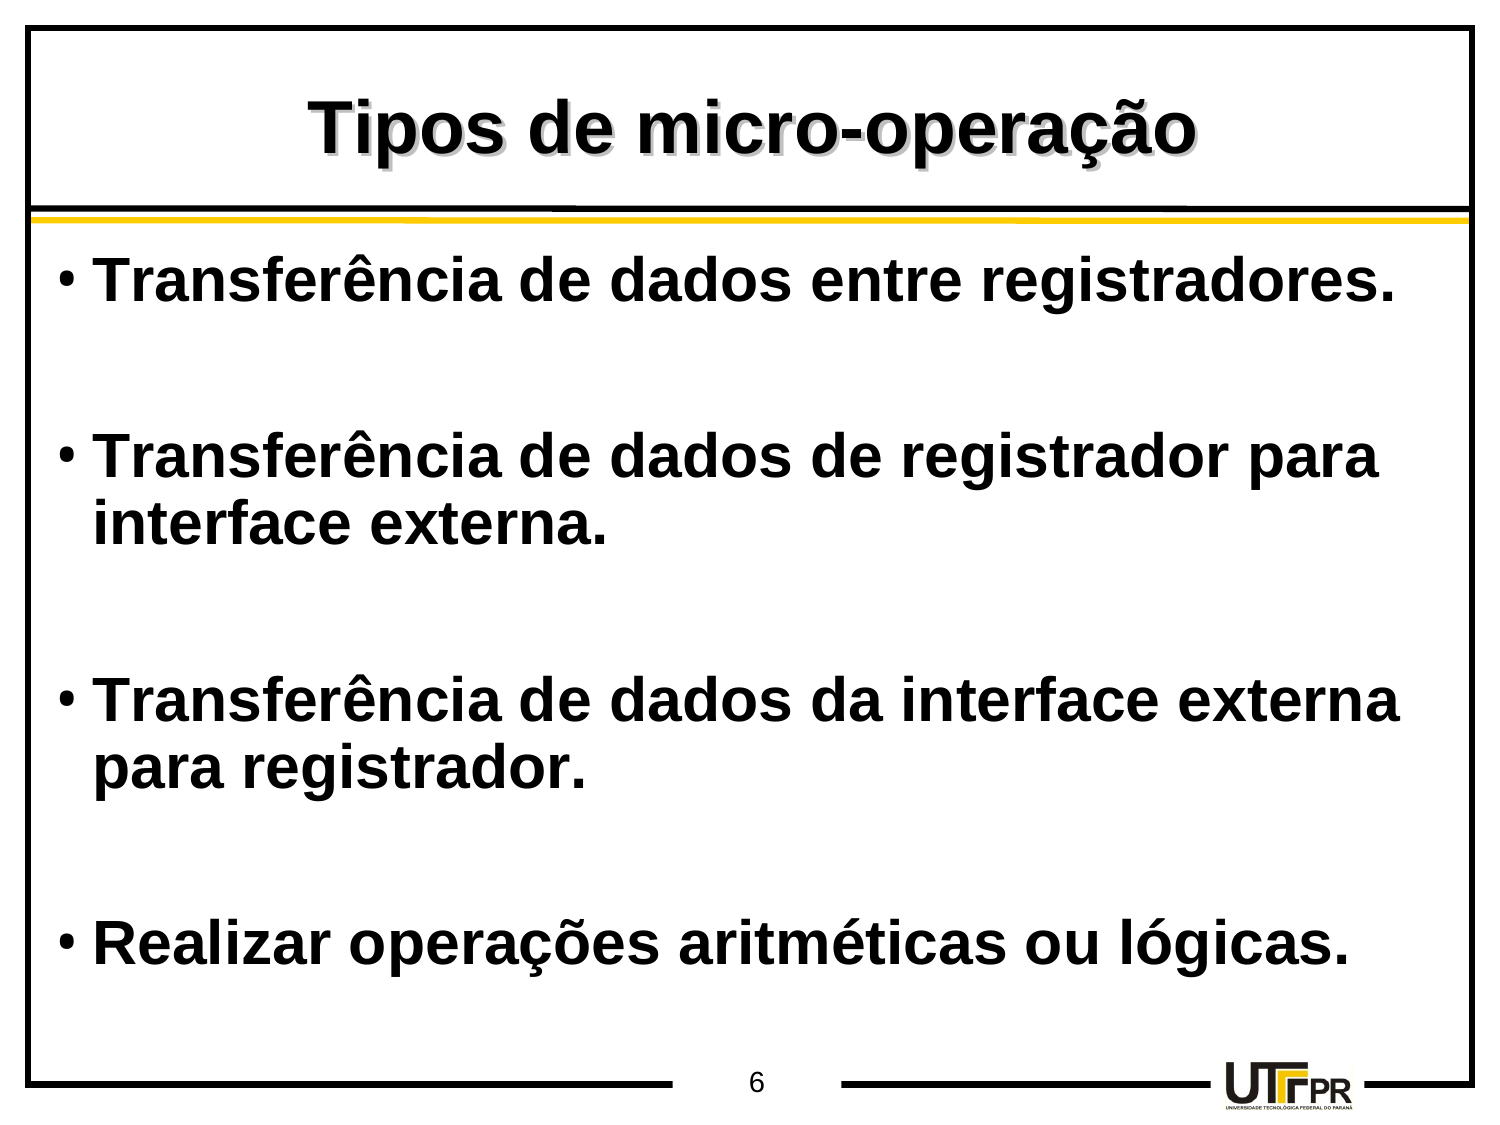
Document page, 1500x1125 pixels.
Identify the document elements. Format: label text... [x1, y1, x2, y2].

list Transferência de dados entre registradores. Transferência de dados de registrador para interface externa. Transferência de dados da interface externa para registrador. Realizar operações aritméticas ou lógicas. [40, 239, 1477, 957]
picture [1225, 1062, 1353, 1110]
title Tipos de micro-operação [29, 85, 1477, 180]
